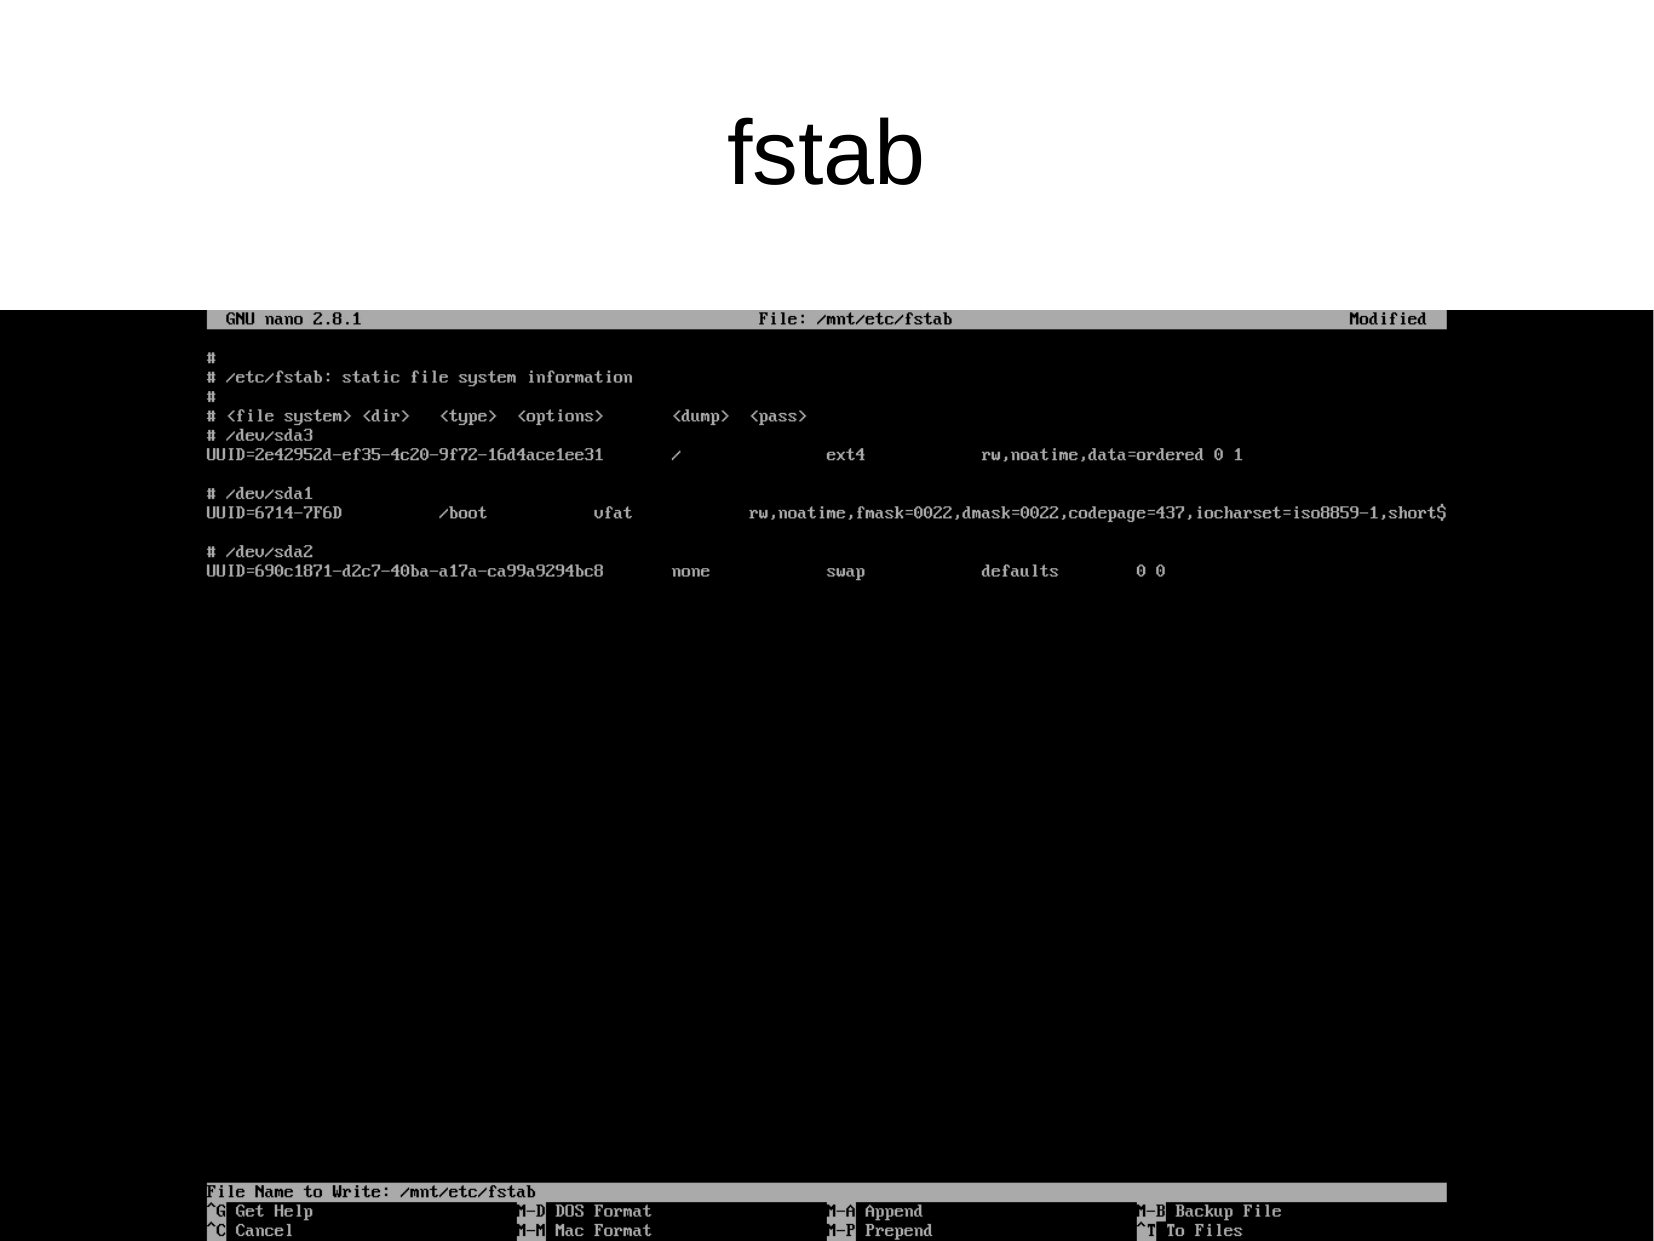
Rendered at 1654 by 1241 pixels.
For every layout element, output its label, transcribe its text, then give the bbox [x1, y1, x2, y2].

picture [0, 310, 1654, 1241]
title fstab [82, 49, 1571, 257]
